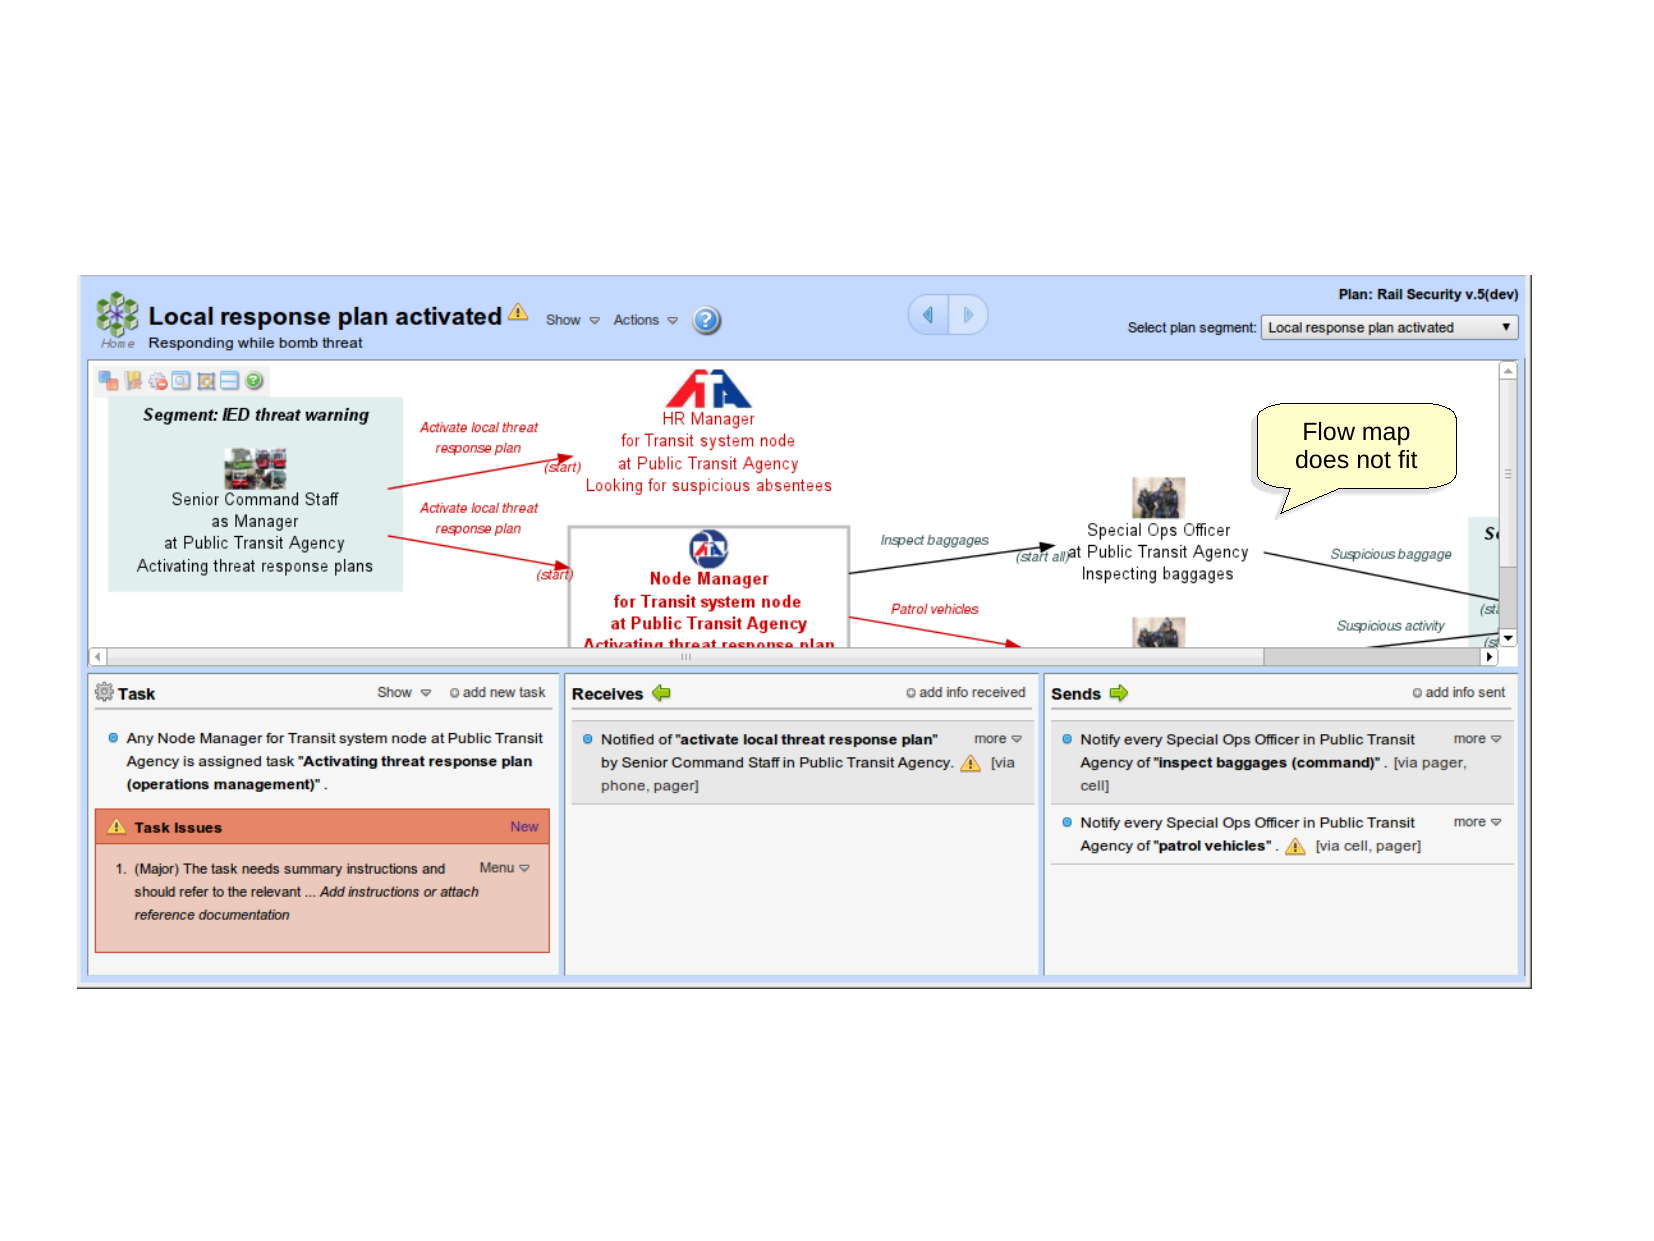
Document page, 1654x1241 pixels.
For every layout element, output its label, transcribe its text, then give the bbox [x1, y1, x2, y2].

text_box Flow map does not fit [1257, 403, 1457, 514]
picture [77, 275, 1532, 989]
